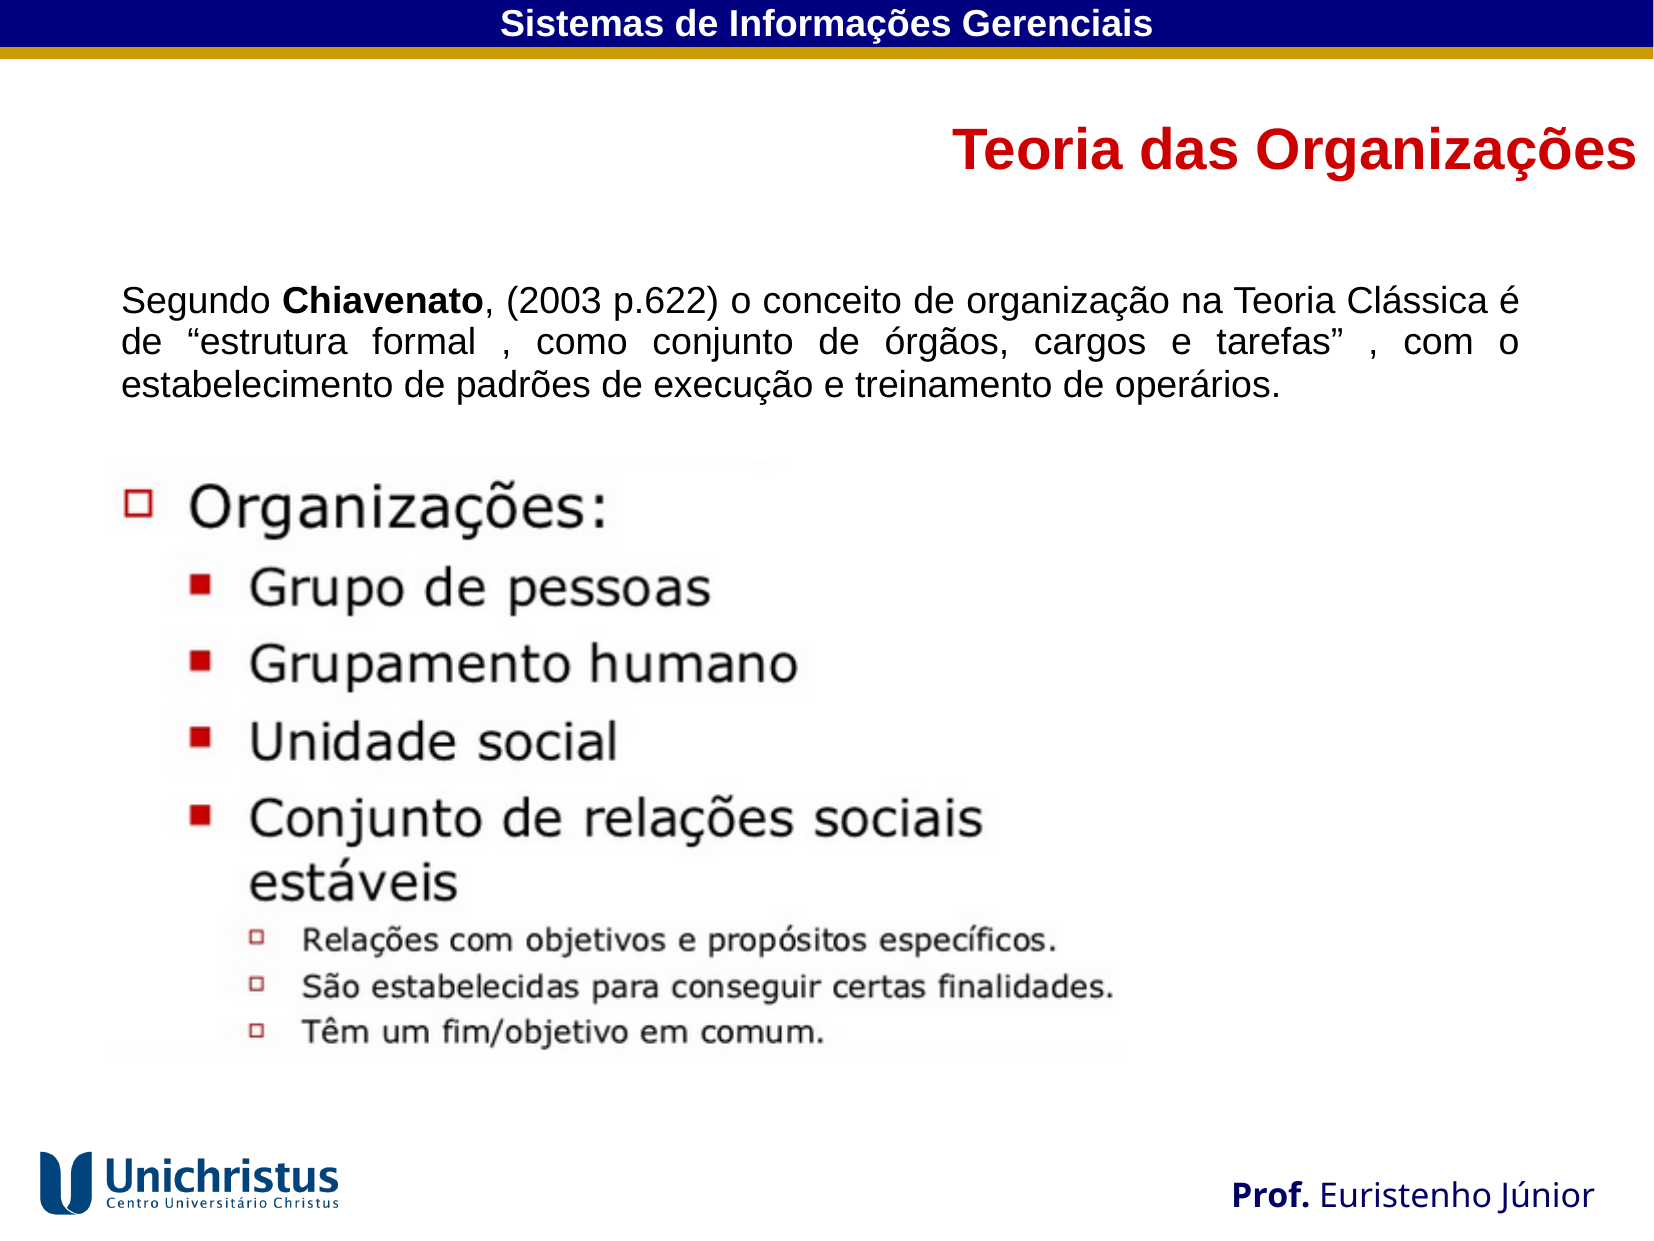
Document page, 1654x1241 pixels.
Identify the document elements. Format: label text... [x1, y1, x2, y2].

text_box Prof. Euristenho Júnior [1216, 1163, 1654, 1224]
picture [35, 1148, 343, 1217]
text_box Sistemas de Informações Gerenciais [0, 0, 1654, 47]
text_box Segundo Chiavenato, (2003 p.622) o conceito de organização na Teoria Clássica é de “estrutura formal , como conjunto de órgãos, cargos e tarefas” , com o estabelecimento de padrões de execução e treinamento de operários. [106, 271, 1548, 413]
picture [110, 460, 1123, 1060]
text_box [0, 47, 1654, 60]
text_box Teoria das Organizações [937, 109, 1654, 189]
